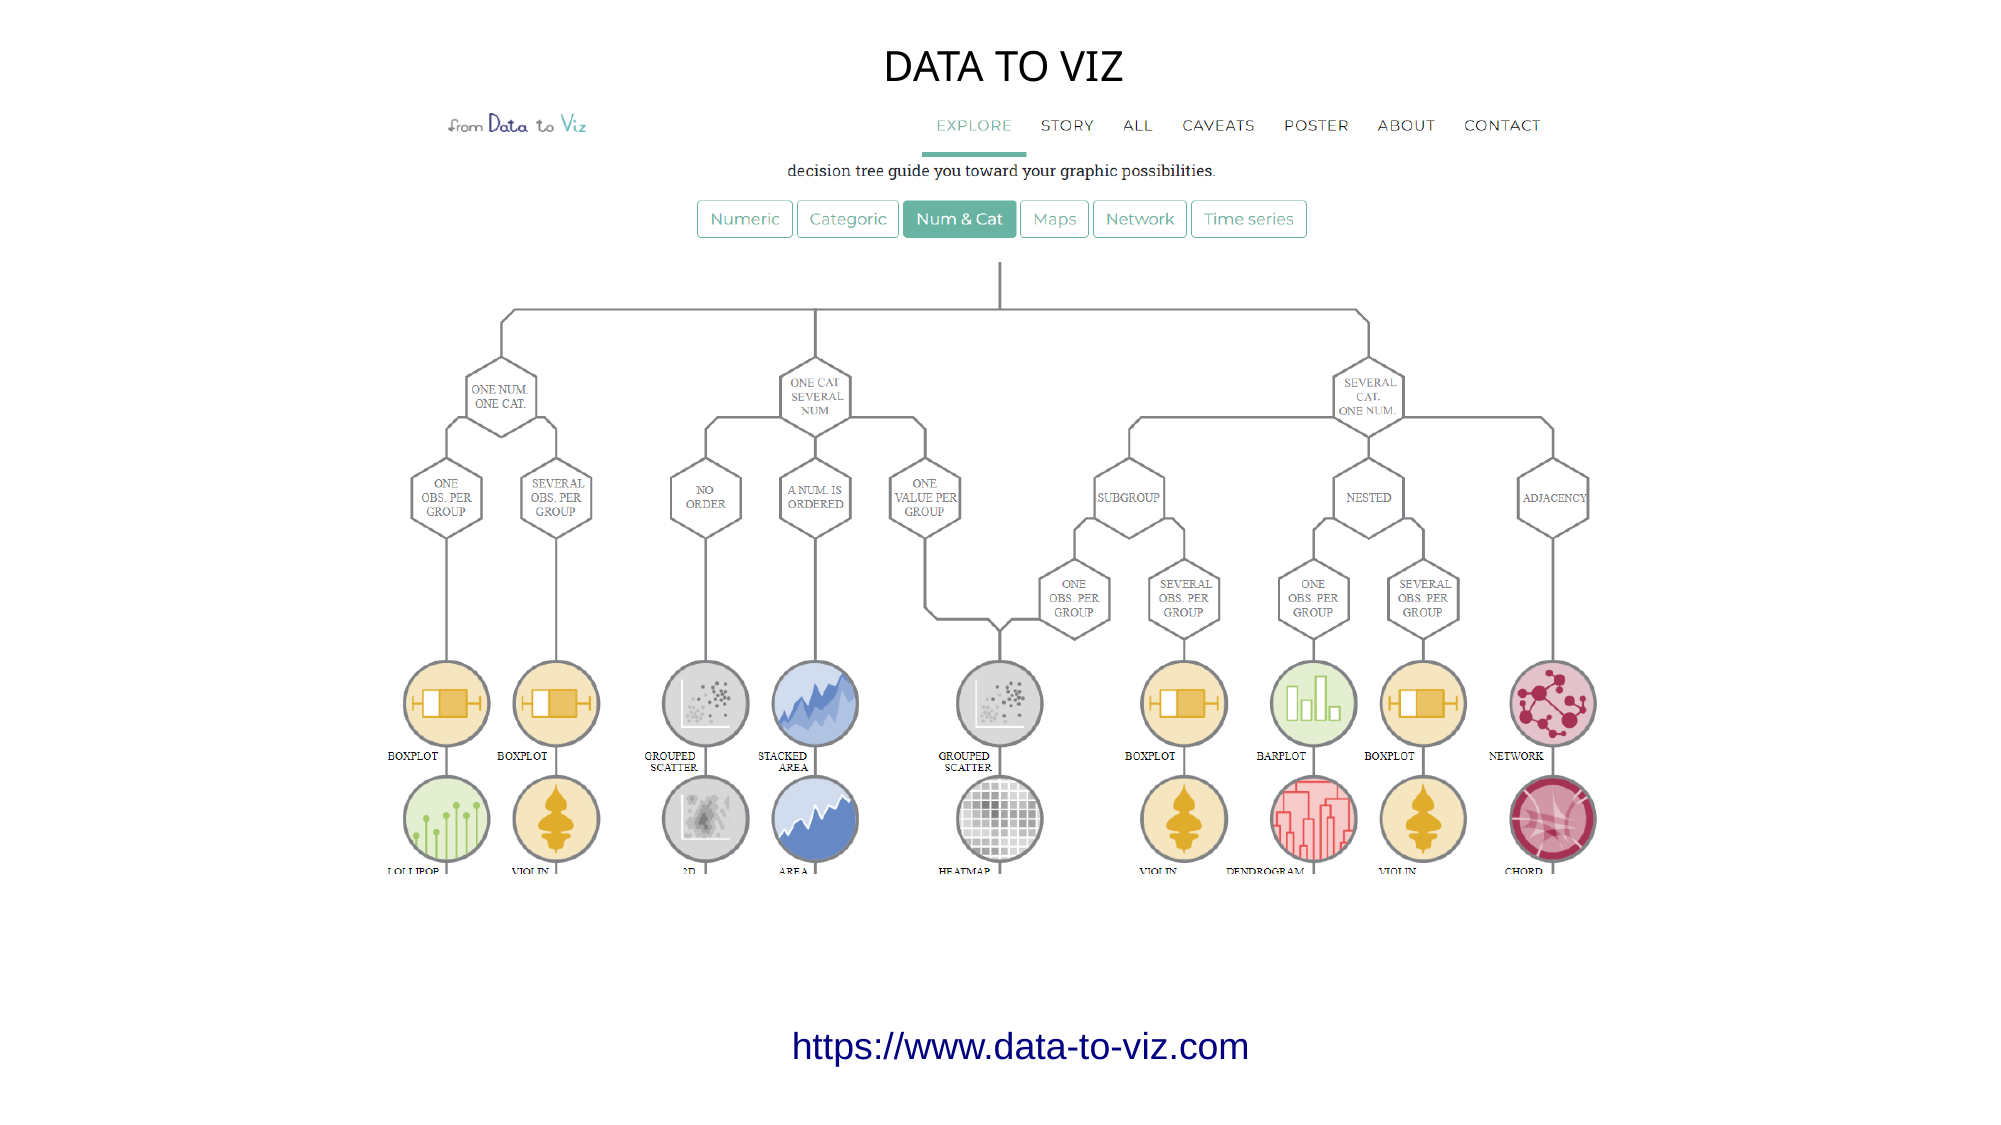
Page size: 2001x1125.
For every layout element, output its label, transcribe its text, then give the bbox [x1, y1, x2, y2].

picture [354, 130, 1624, 875]
text_box Data to viz [0, 0, 2000, 130]
text_box https://www.data-to-viz.com [777, 1017, 1276, 1075]
